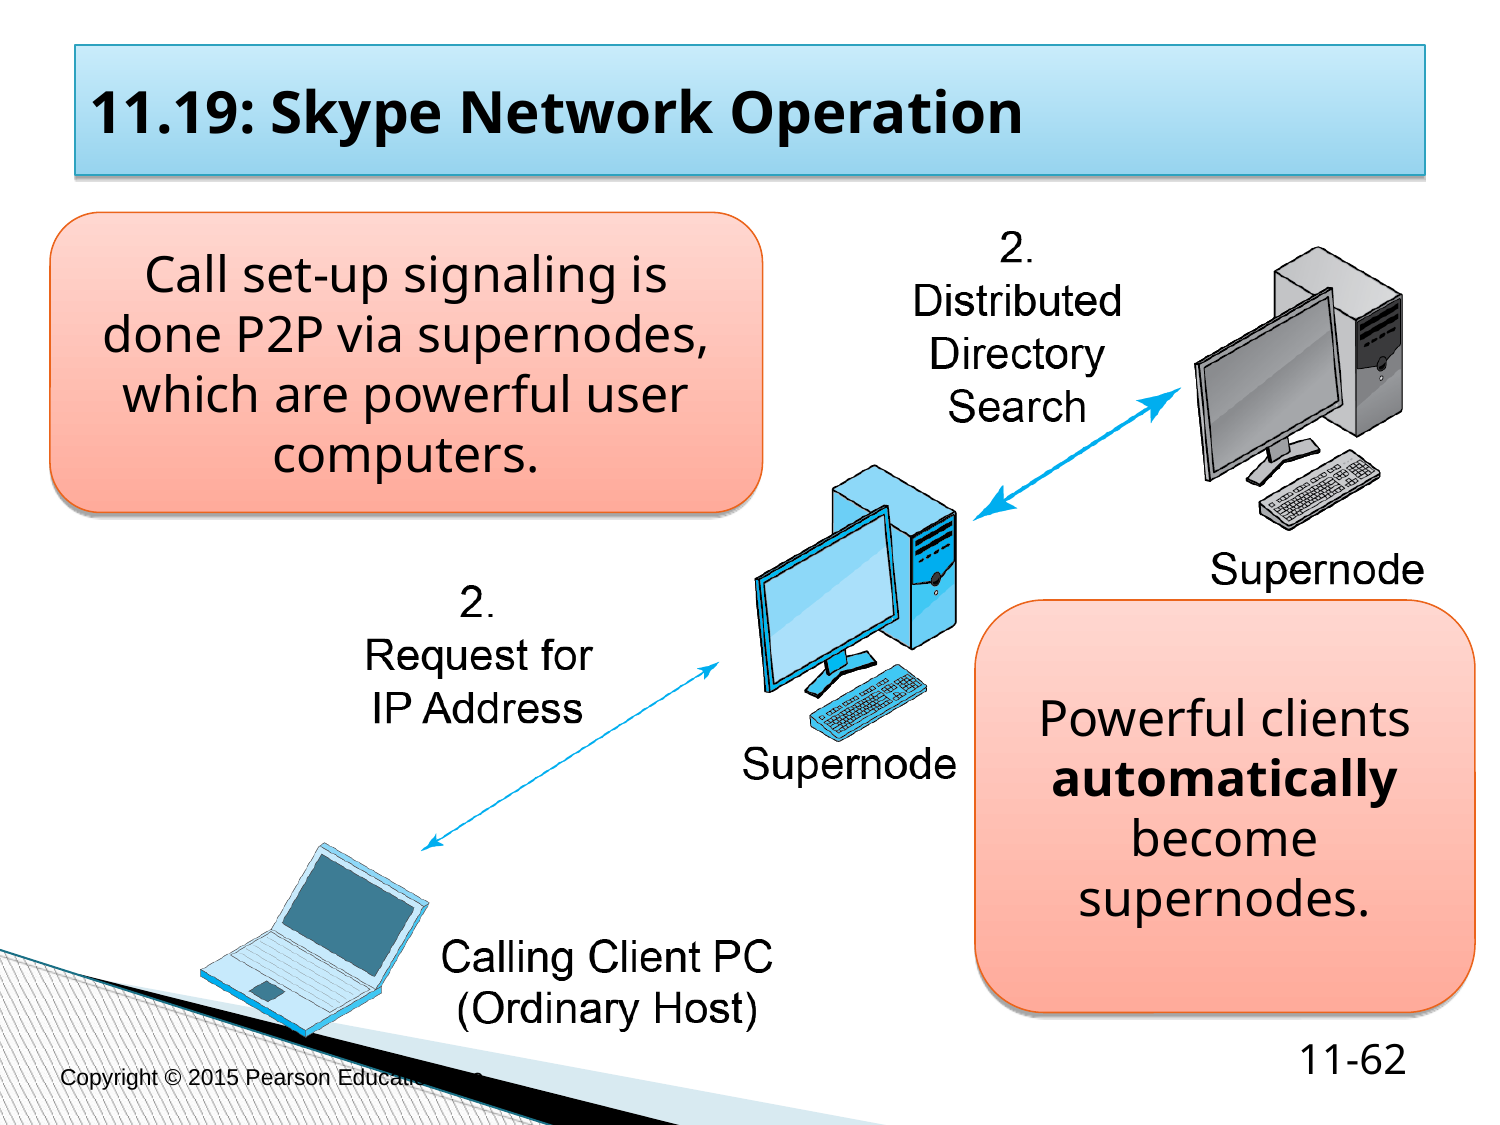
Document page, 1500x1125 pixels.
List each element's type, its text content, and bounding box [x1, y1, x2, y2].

slide_number 11-<number> [1250, 1037, 1423, 1098]
title 11.19: Skype Network Operation [75, 45, 1425, 175]
picture [0, 224, 1425, 1125]
text_box Powerful clients automatically become supernodes. [975, 600, 1476, 1013]
footer Copyright © 2015 Pearson Education, Inc. [37, 1050, 513, 1098]
text_box Call set-up signaling is done P2P via supernodes, which are powerful user computers. [49, 212, 763, 513]
